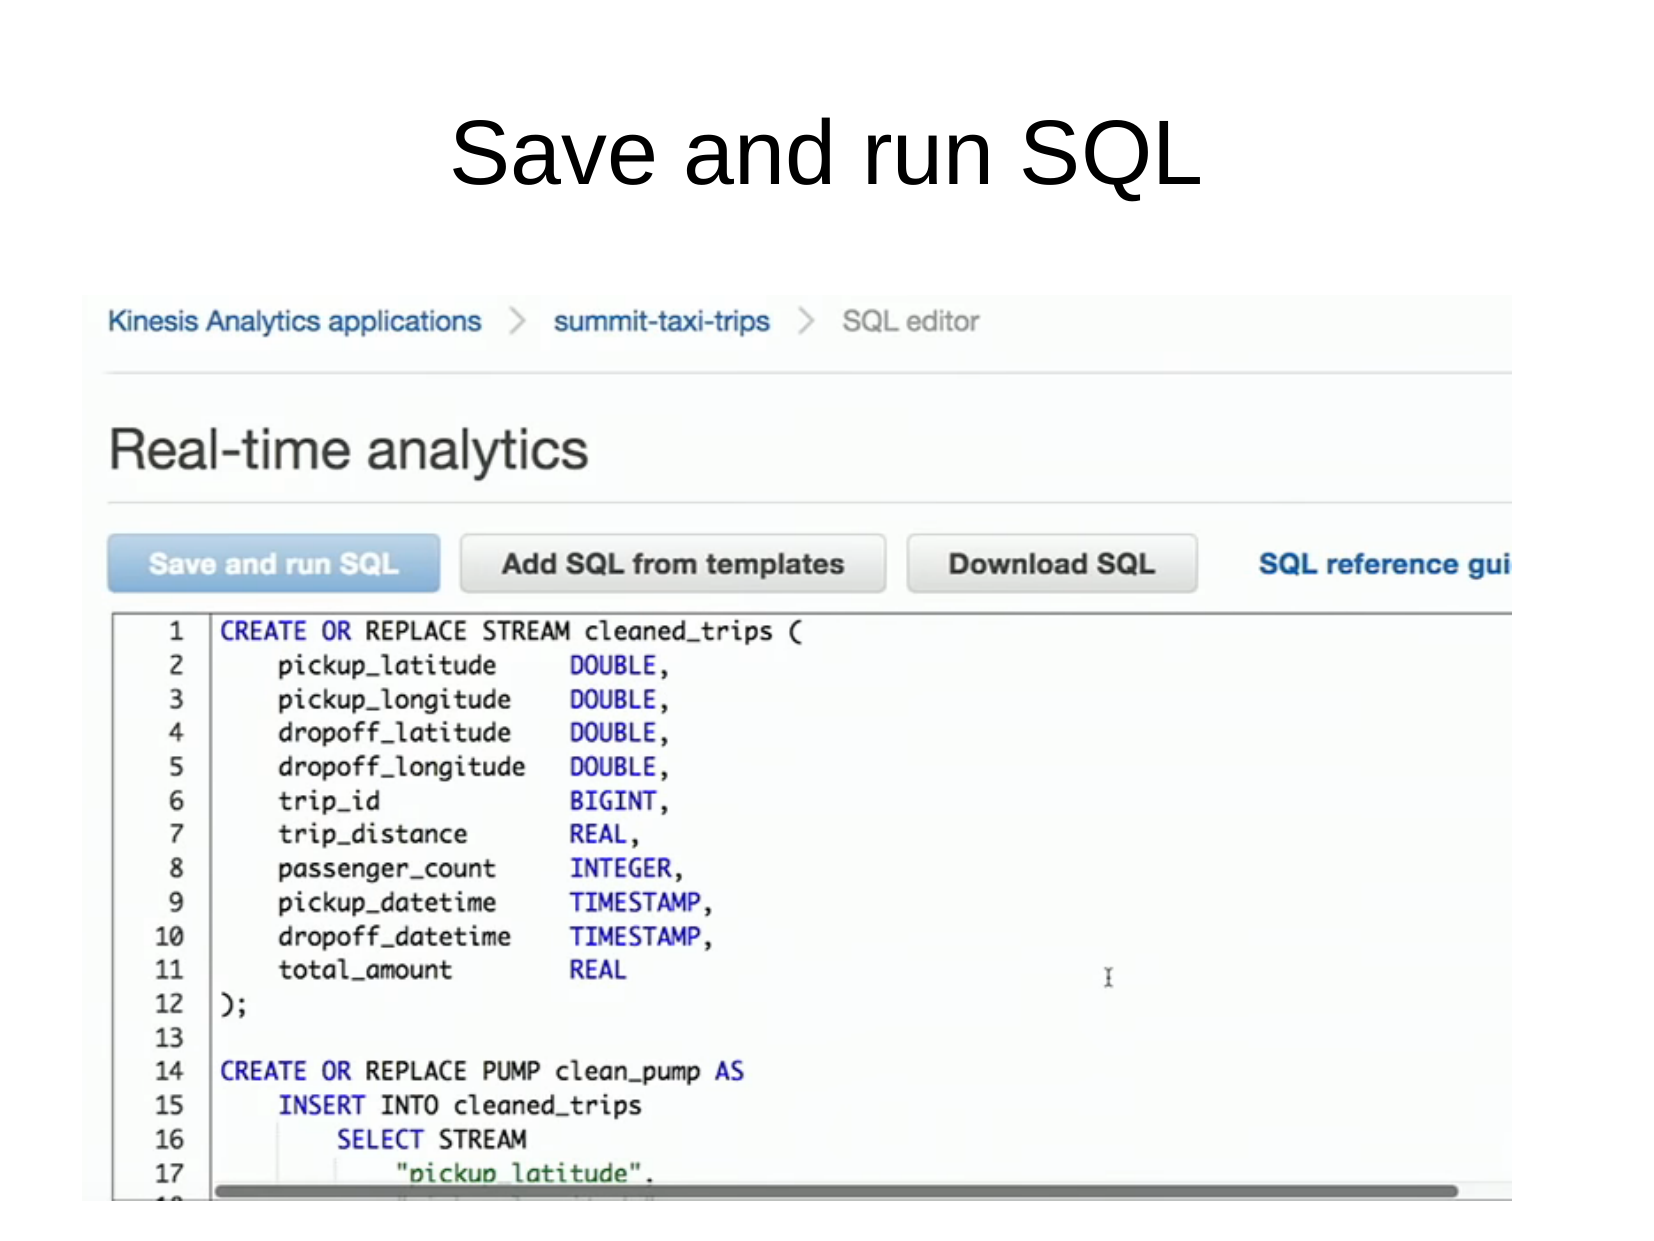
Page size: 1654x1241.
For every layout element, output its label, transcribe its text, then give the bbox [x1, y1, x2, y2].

picture [82, 295, 1512, 1201]
title Save and run SQL [82, 49, 1571, 257]
